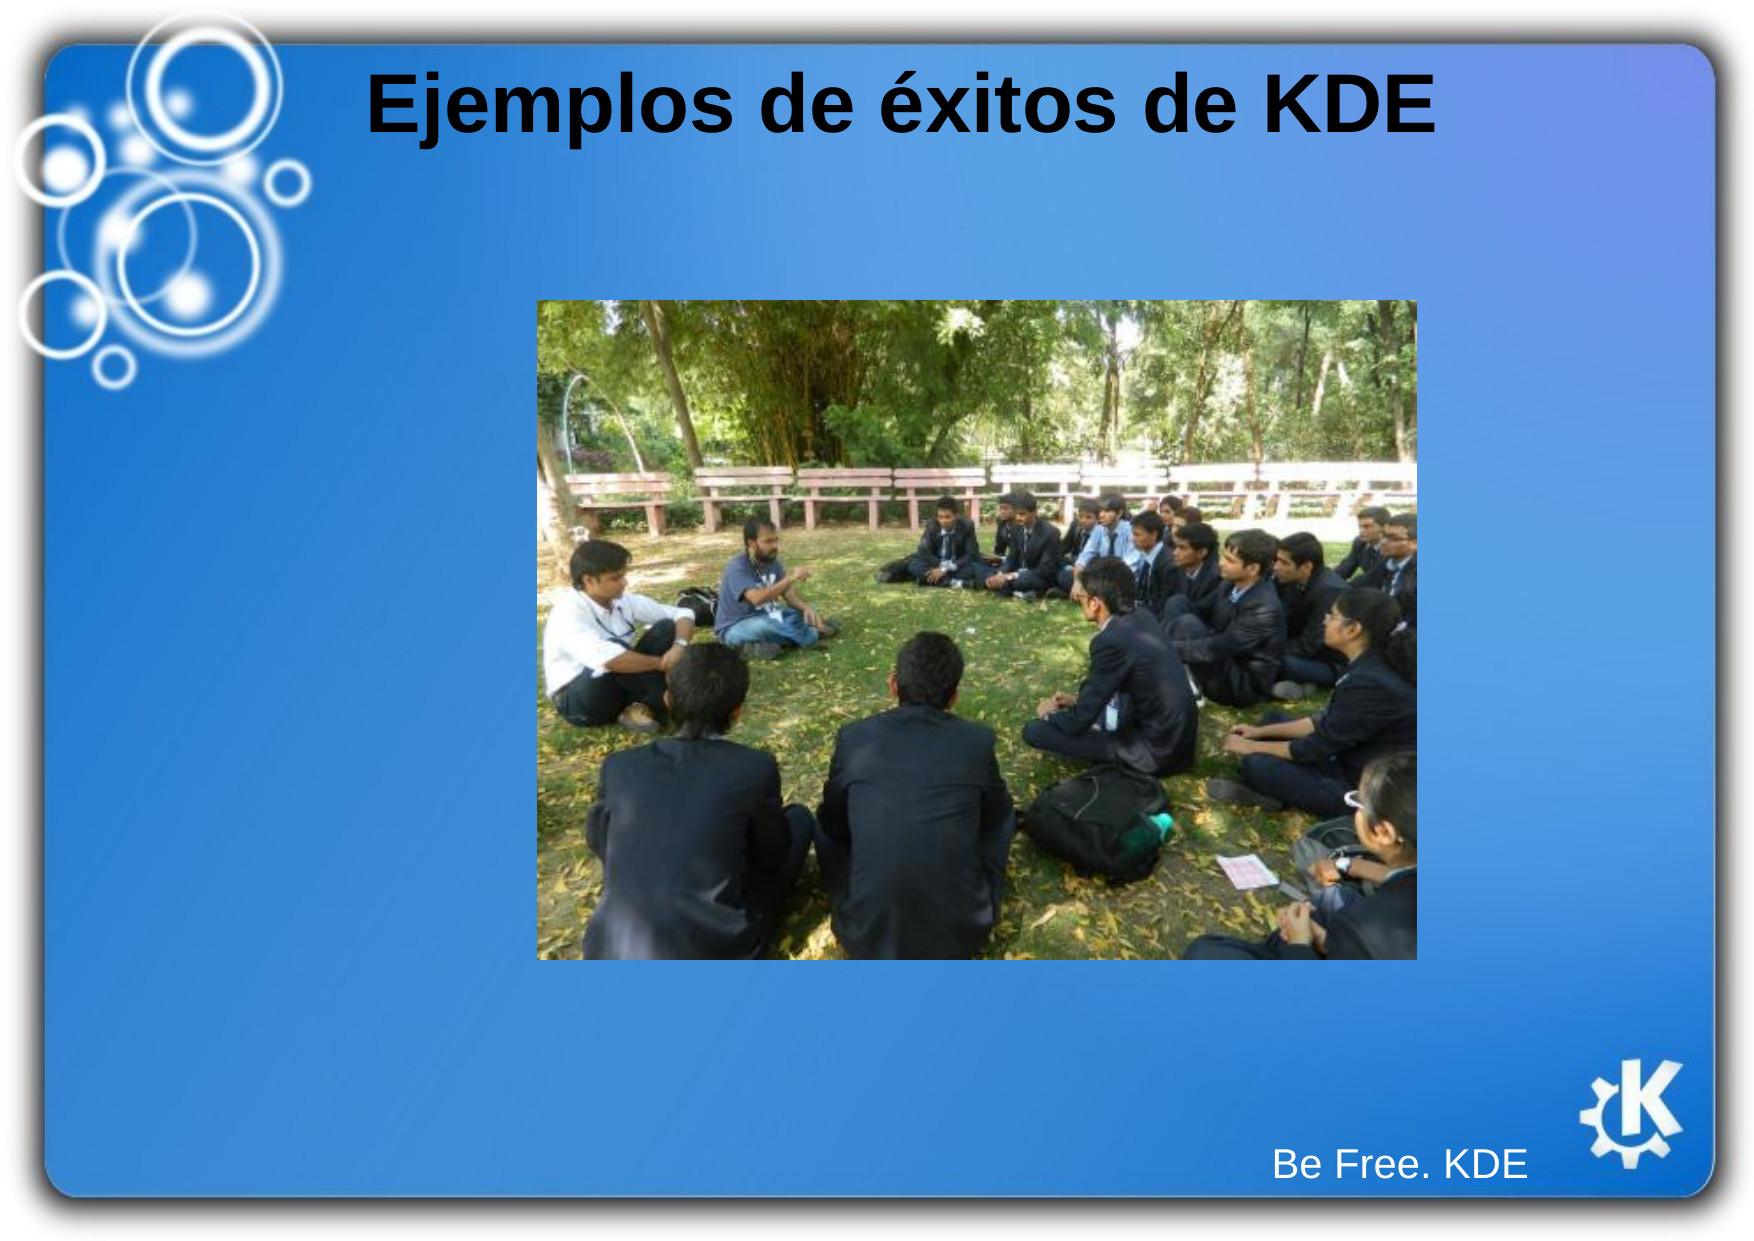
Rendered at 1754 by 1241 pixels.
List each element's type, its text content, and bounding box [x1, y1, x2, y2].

title Ejemplos de éxitos de KDE [350, 49, 1649, 174]
picture [0, 0, 1754, 1241]
